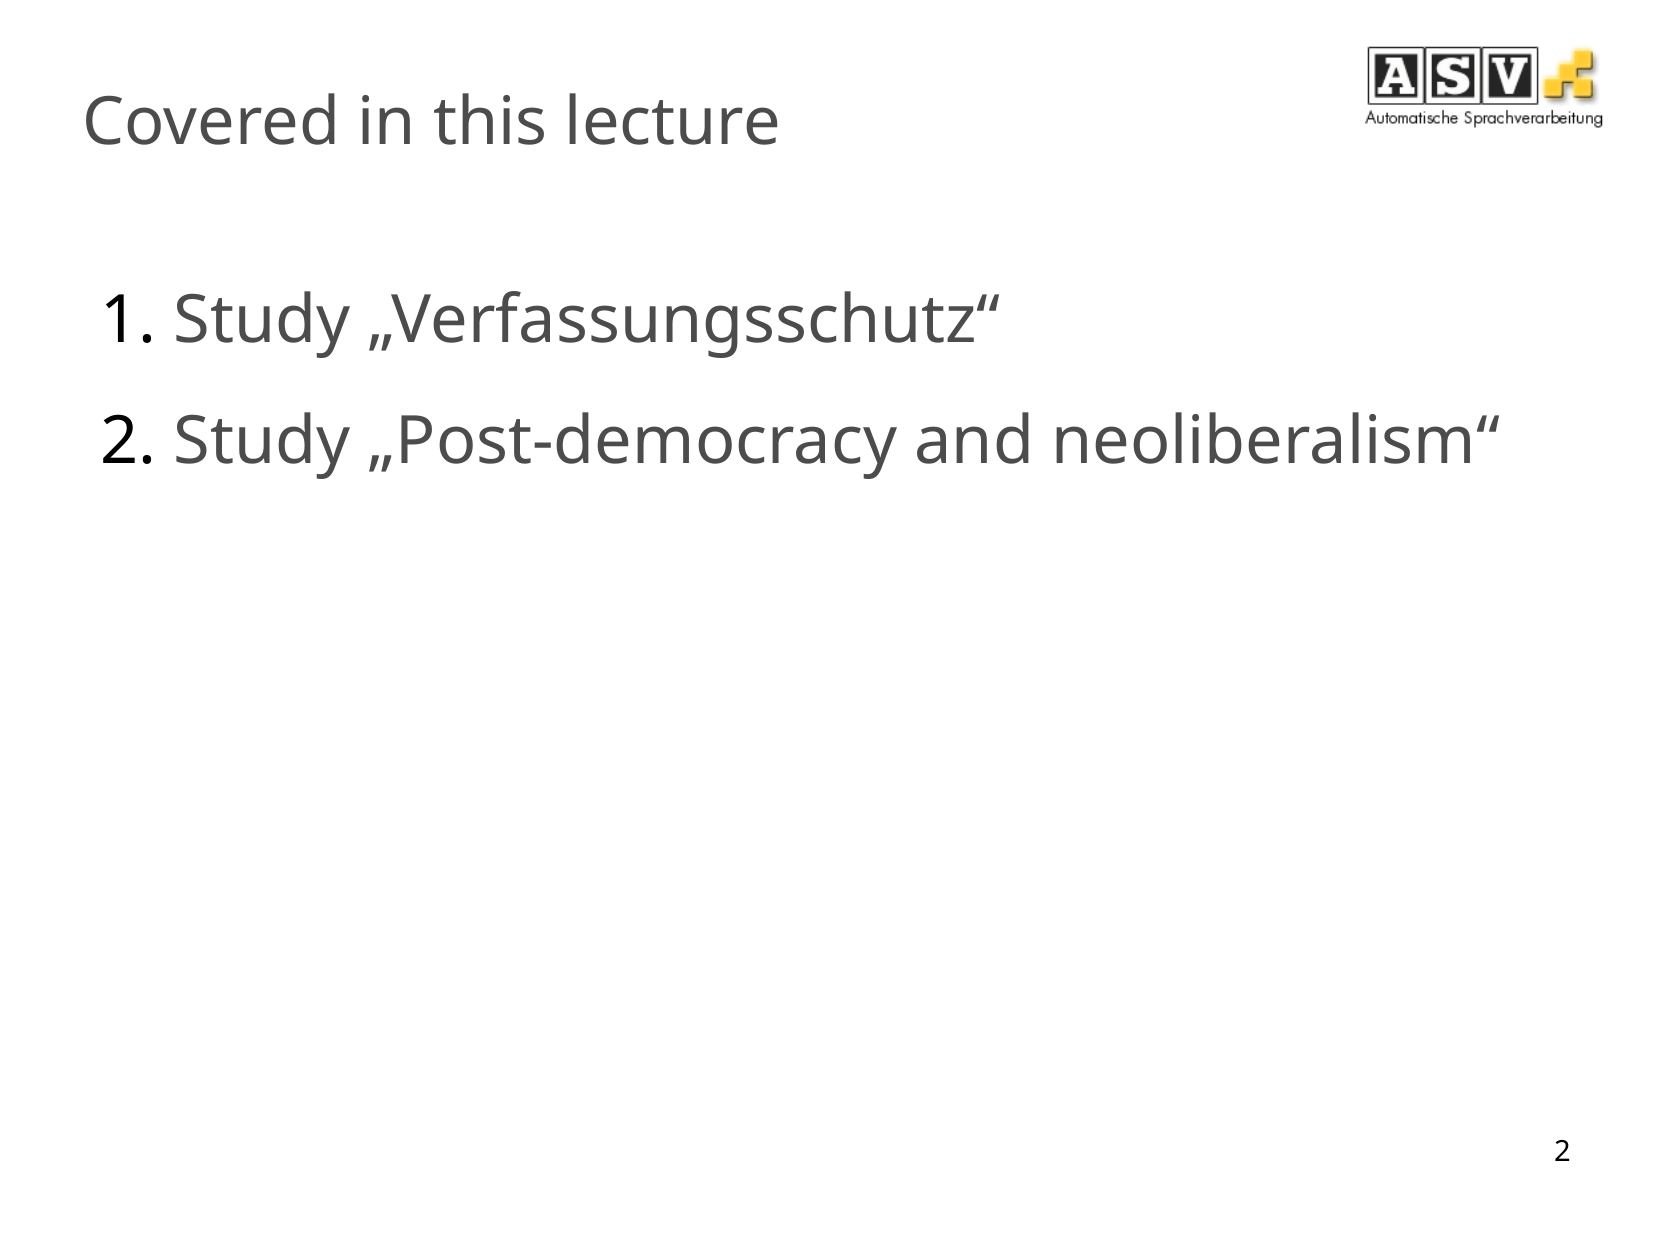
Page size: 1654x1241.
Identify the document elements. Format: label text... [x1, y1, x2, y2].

list Study „Verfassungsschutz“ Study „Post-democracy and neoliberalism“ [82, 271, 1538, 991]
picture [1364, 43, 1605, 129]
title Covered in this lecture [82, 49, 1347, 189]
